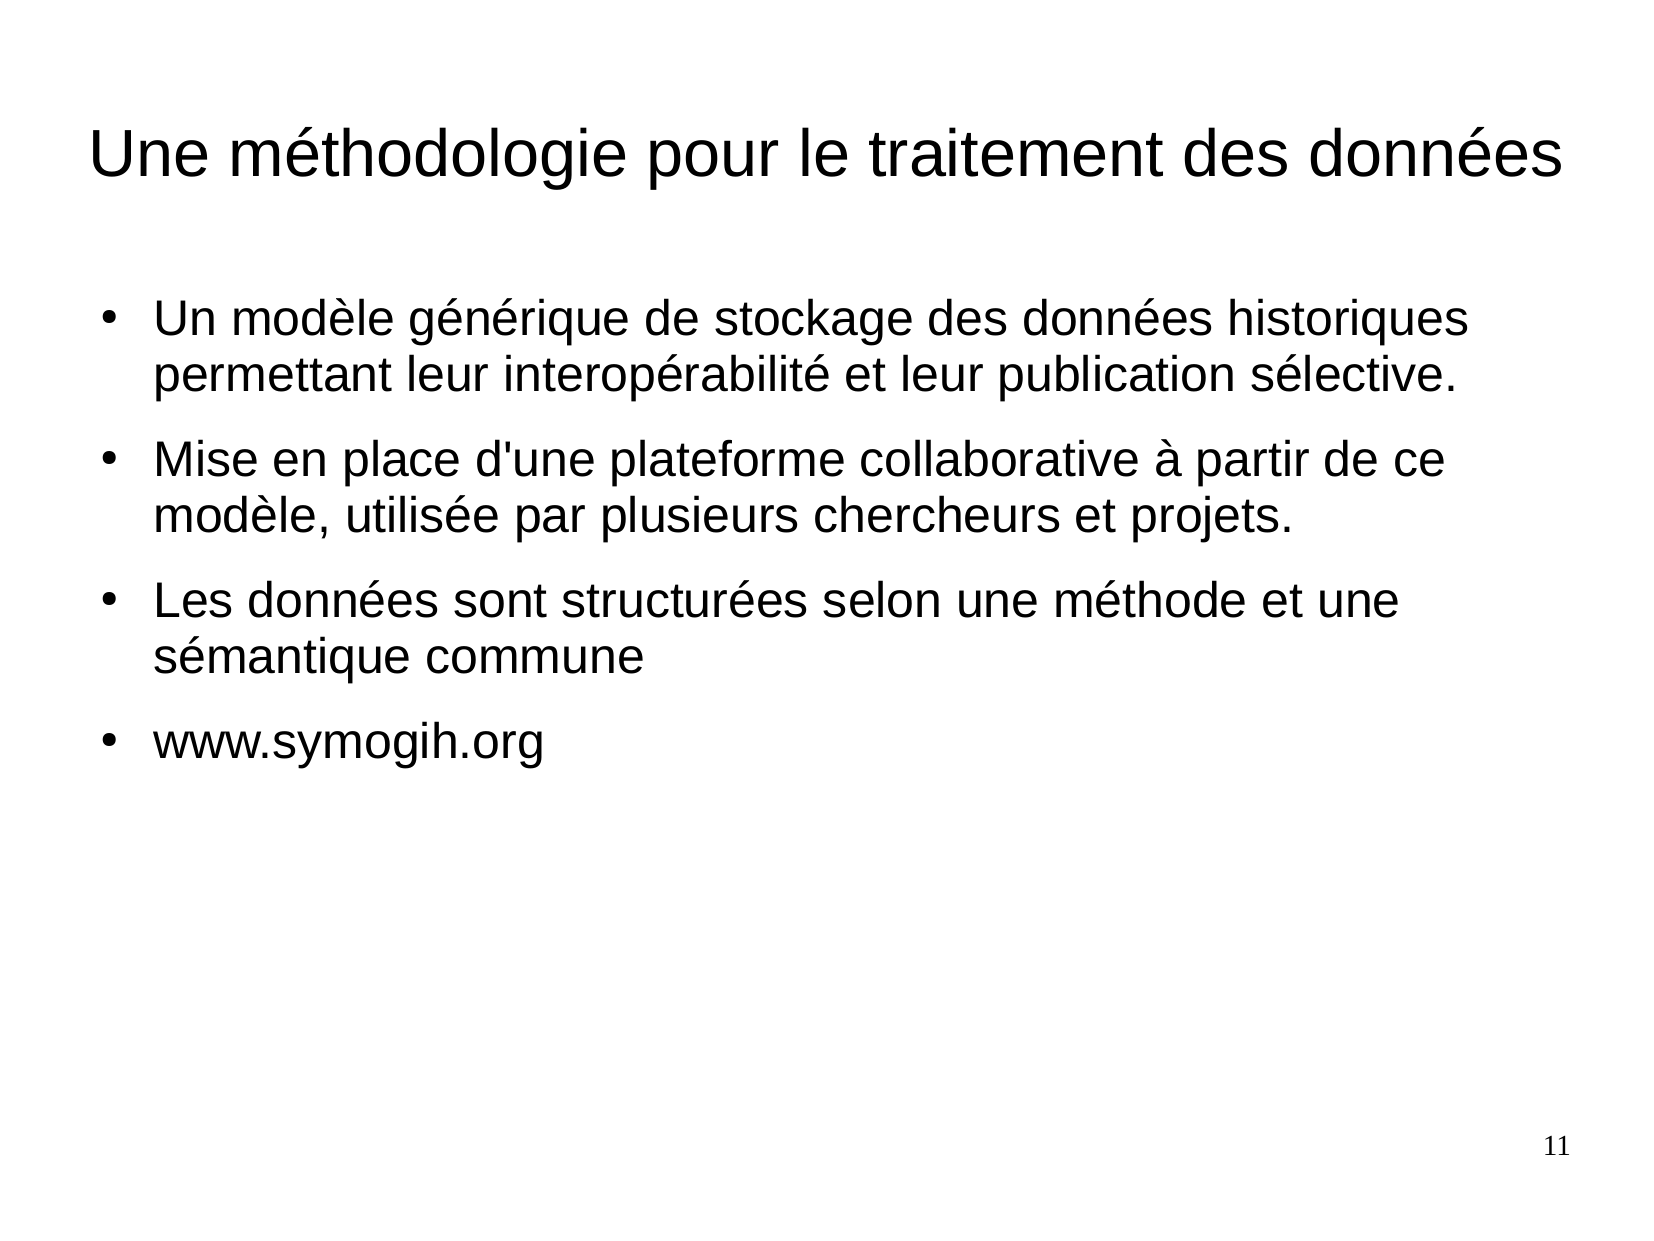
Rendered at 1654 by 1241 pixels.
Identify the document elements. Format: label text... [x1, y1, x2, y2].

title Une méthodologie pour le traitement des données [82, 49, 1571, 257]
list Un modèle générique de stockage des données historiques permettant leur interopérabilité et leur publication sélective. Mise en place d'une plateforme collaborative à partir de ce modèle, utilisée par plusieurs chercheurs et projets. Les données sont structurées selon une méthode et une sémantique commune www.symogih.org [82, 290, 1571, 1010]
